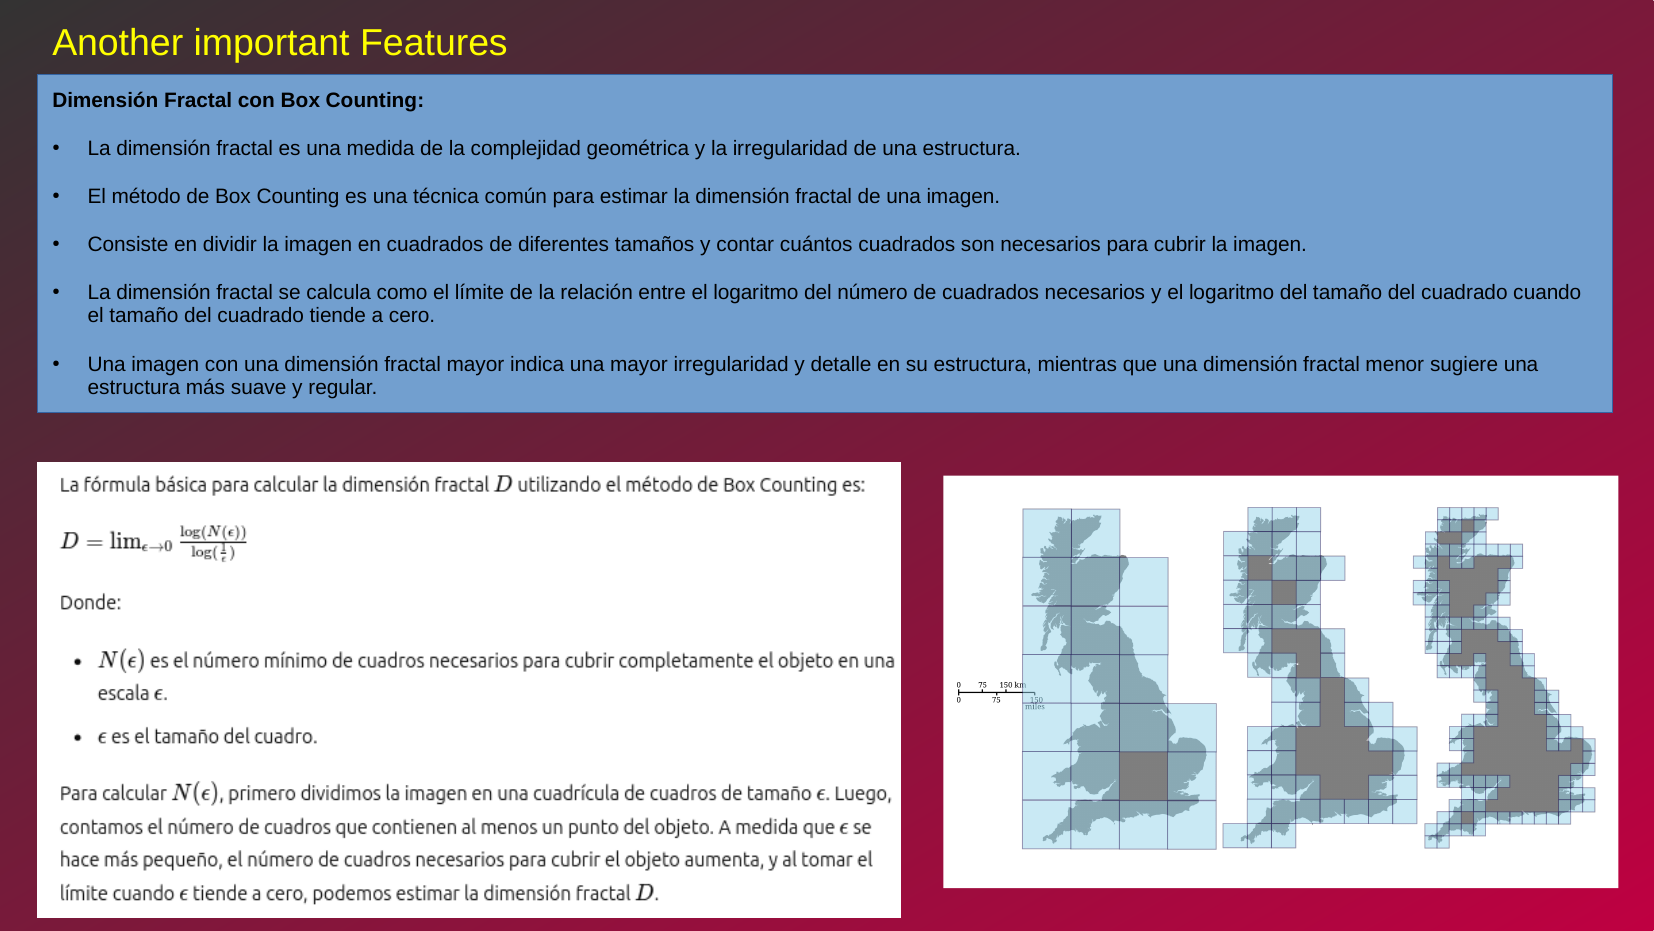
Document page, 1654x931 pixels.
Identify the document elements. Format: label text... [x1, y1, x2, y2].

text_box Another important Features [37, 13, 526, 74]
text_box [943, 475, 1619, 889]
text_box Dimensión Fractal con Box Counting: La dimensión fractal es una medida de la complejidad geométrica y la irregularidad de una estructura. El método de Box Counting es una técnica común para estimar la dimensión fractal de una imagen. Consiste en dividir la imagen en cuadrados de diferentes tamaños y contar cuántos cuadrados son necesarios para cubrir la imagen. La dimensión fractal se calcula como el límite de la relación entre el logaritmo del número de cuadrados necesarios y el logaritmo del tamaño del cuadrado cuando el tamaño del cuadrado tiende a cero. Una imagen con una dimensión fractal mayor indica una mayor irregularidad y detalle en su estructura, mientras que una dimensión fractal menor sugiere una estructura más suave y regular. [37, 74, 1613, 413]
picture [37, 462, 901, 918]
picture [948, 495, 1608, 861]
